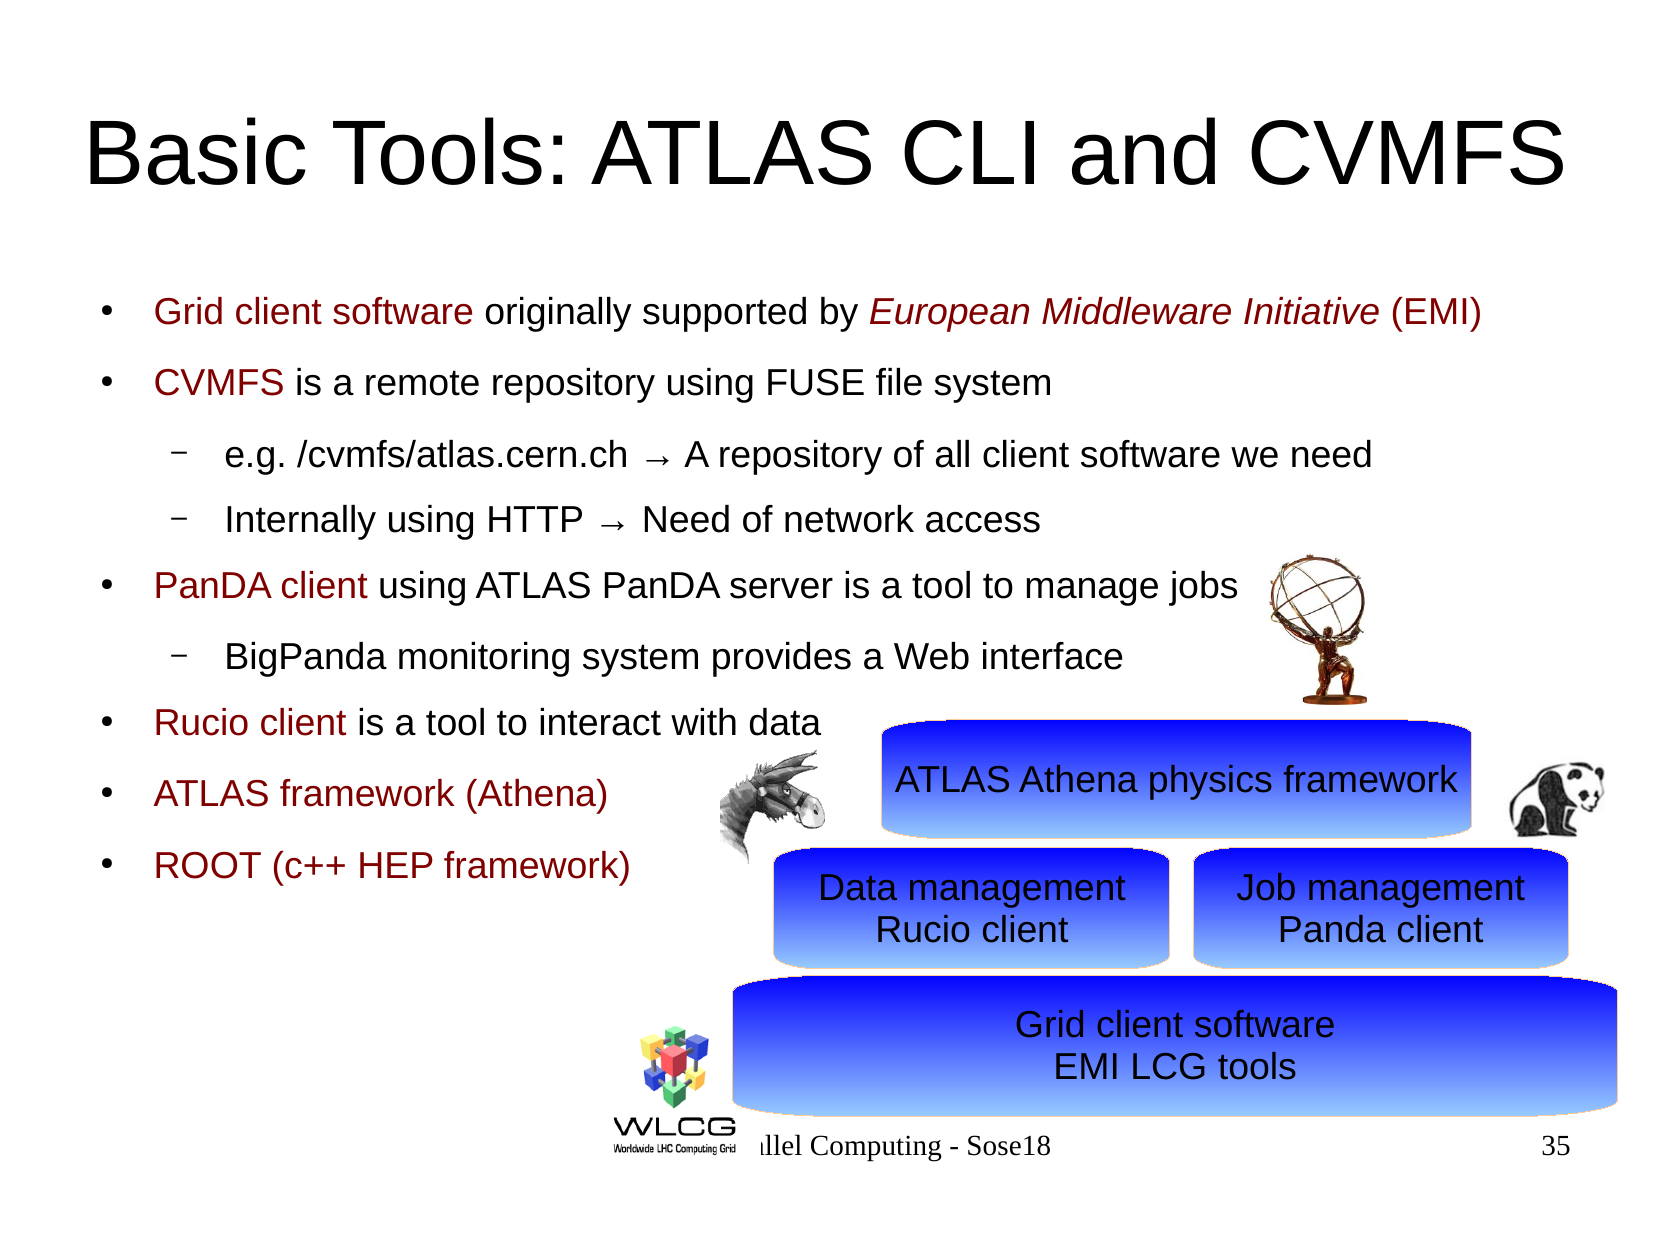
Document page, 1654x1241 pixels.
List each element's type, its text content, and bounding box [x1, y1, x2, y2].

text_box Job management Panda client [1193, 847, 1569, 969]
text_box Data management Rucio client [773, 847, 1170, 969]
picture [1269, 554, 1367, 706]
text_box Grid client software EMI LCG tools [732, 975, 1618, 1117]
picture [1571, 740, 1630, 872]
title Basic Tools: ATLAS CLI and CVMFS [82, 49, 1571, 257]
text_box ATLAS Athena physics framework [881, 719, 1472, 839]
picture [720, 749, 826, 864]
picture [585, 1010, 761, 1175]
list Grid client software originally supported by European Middleware Initiative (EMI) CVMFS is a remote repository using FUSE file system e.g. /cvmfs/atlas.cern.ch → A repository of all client software we need Internally using HTTP → Need of network access PanDA client using ATLAS PanDA server is a tool to manage jobs BigPanda monitoring system provides a Web interface Rucio client is a tool to interact with data ATLAS framework (Athena) ROOT (c++ HEP framework) [82, 290, 1571, 1010]
